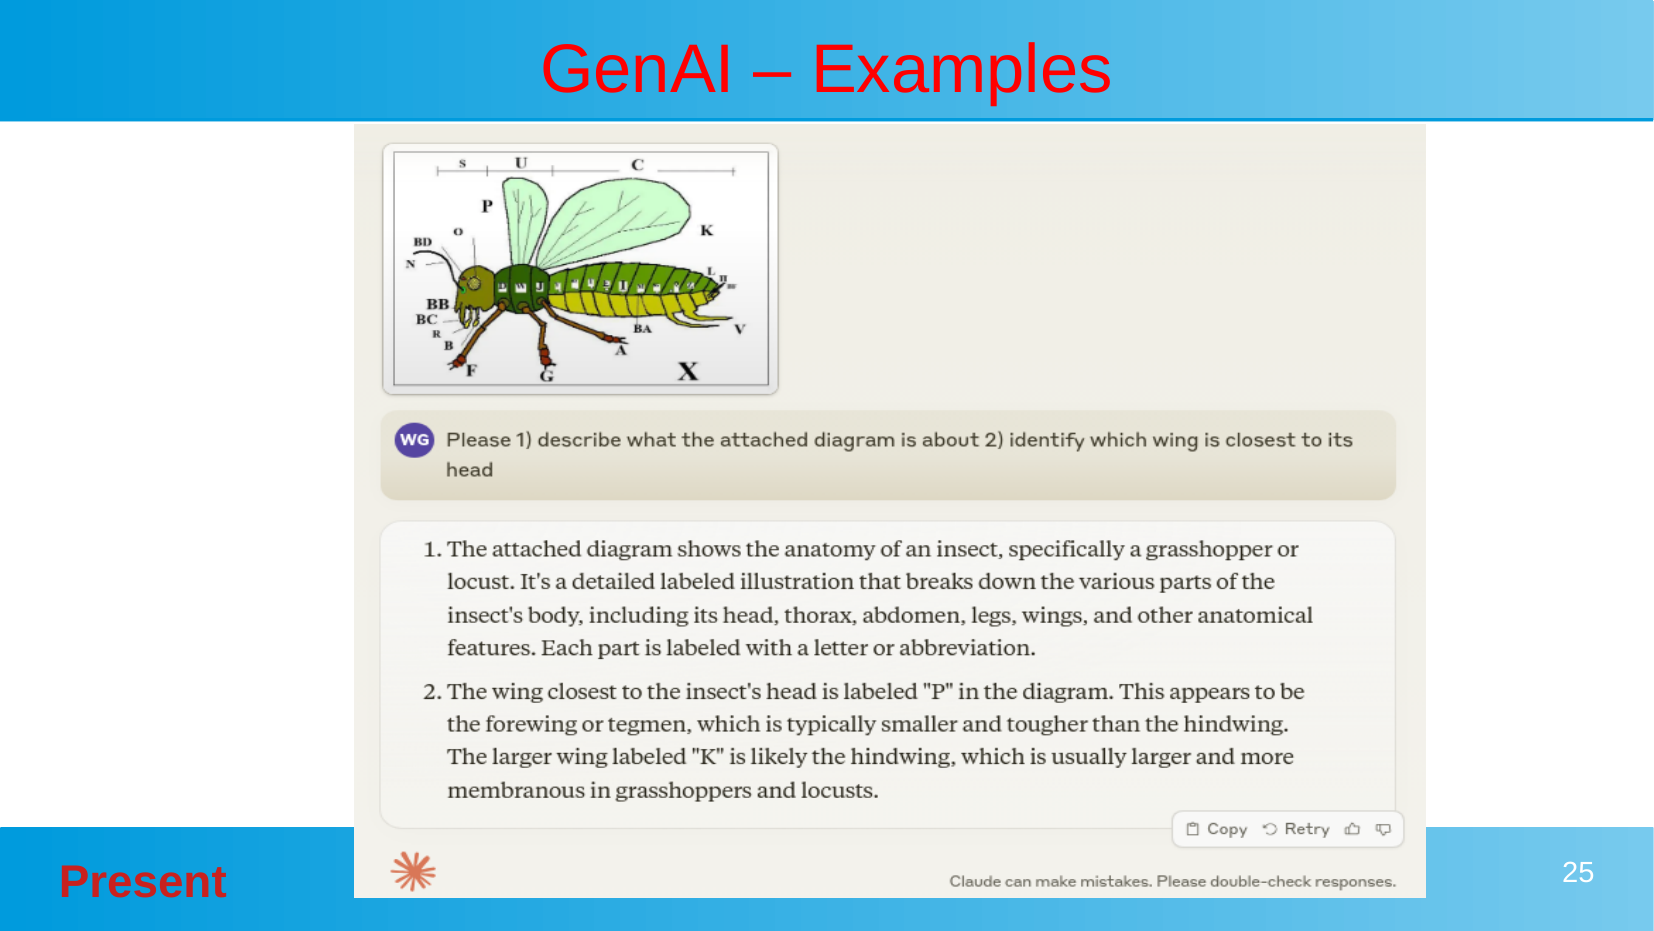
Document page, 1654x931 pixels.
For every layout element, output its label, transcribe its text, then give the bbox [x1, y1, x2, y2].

title GenAI – Examples [59, 29, 1595, 108]
picture [354, 124, 1426, 898]
